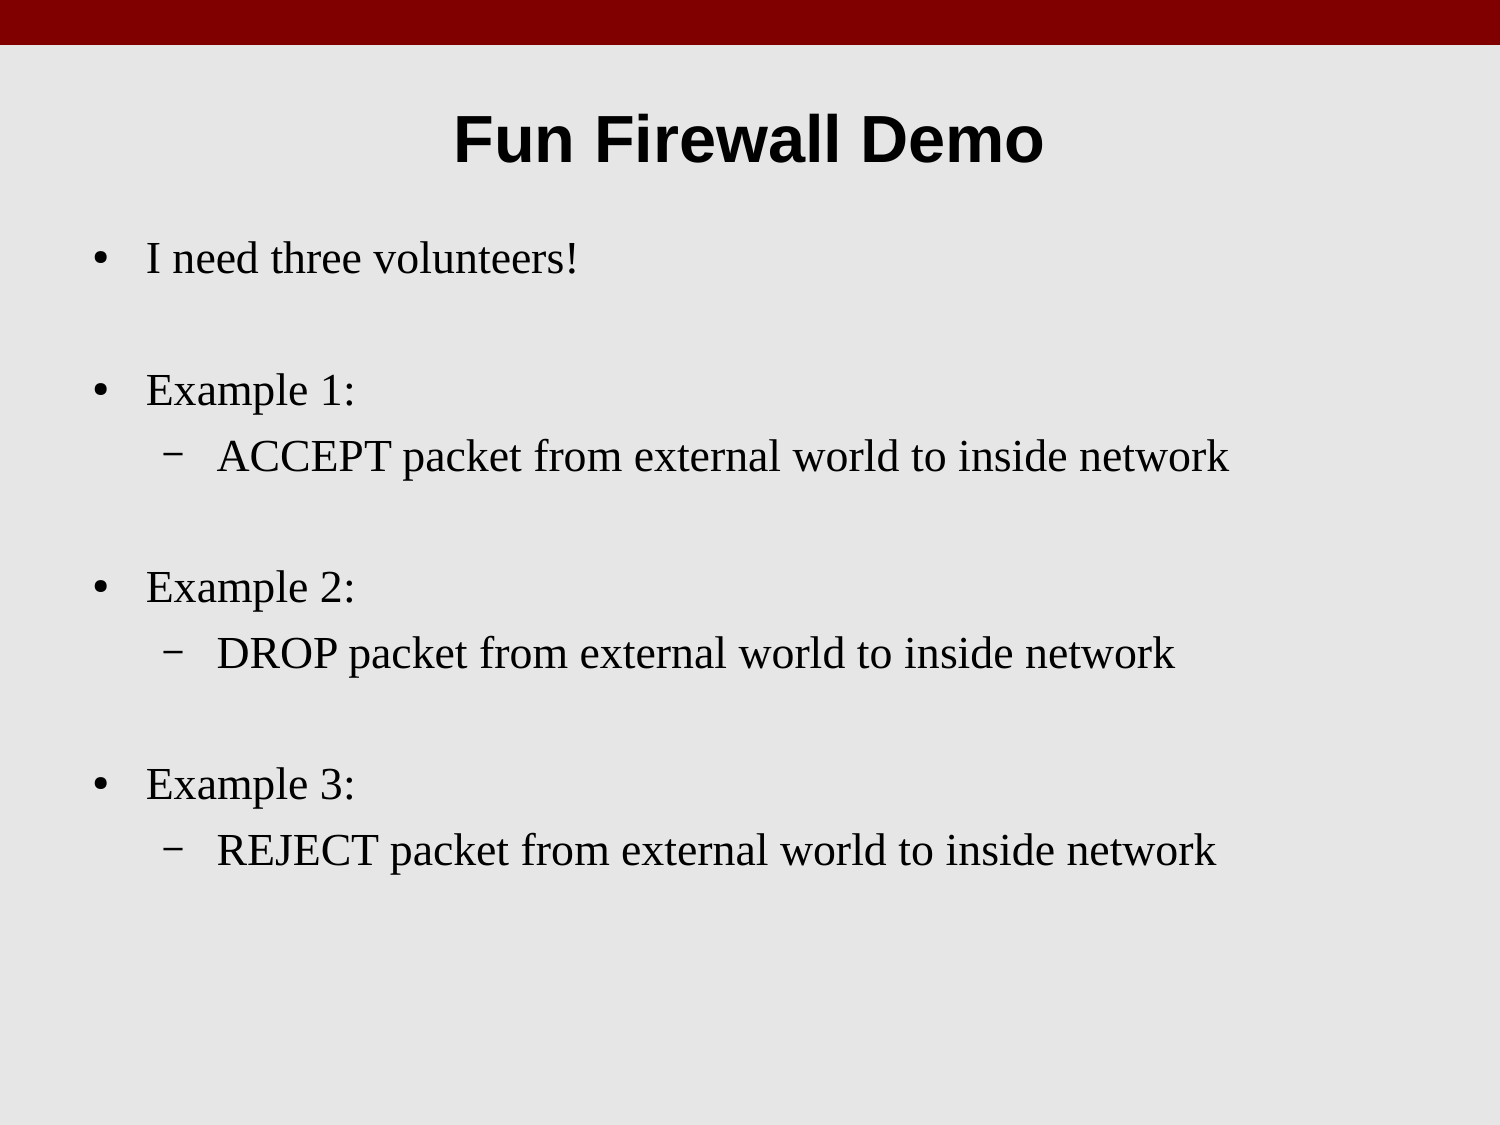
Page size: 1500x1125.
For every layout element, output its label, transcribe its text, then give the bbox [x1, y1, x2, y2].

list I need three volunteers! Example 1: ACCEPT packet from external world to inside network Example 2: DROP packet from external world to inside network Example 3: REJECT packet from external world to inside network [75, 233, 1425, 1051]
title Fun Firewall Demo [75, 45, 1425, 233]
